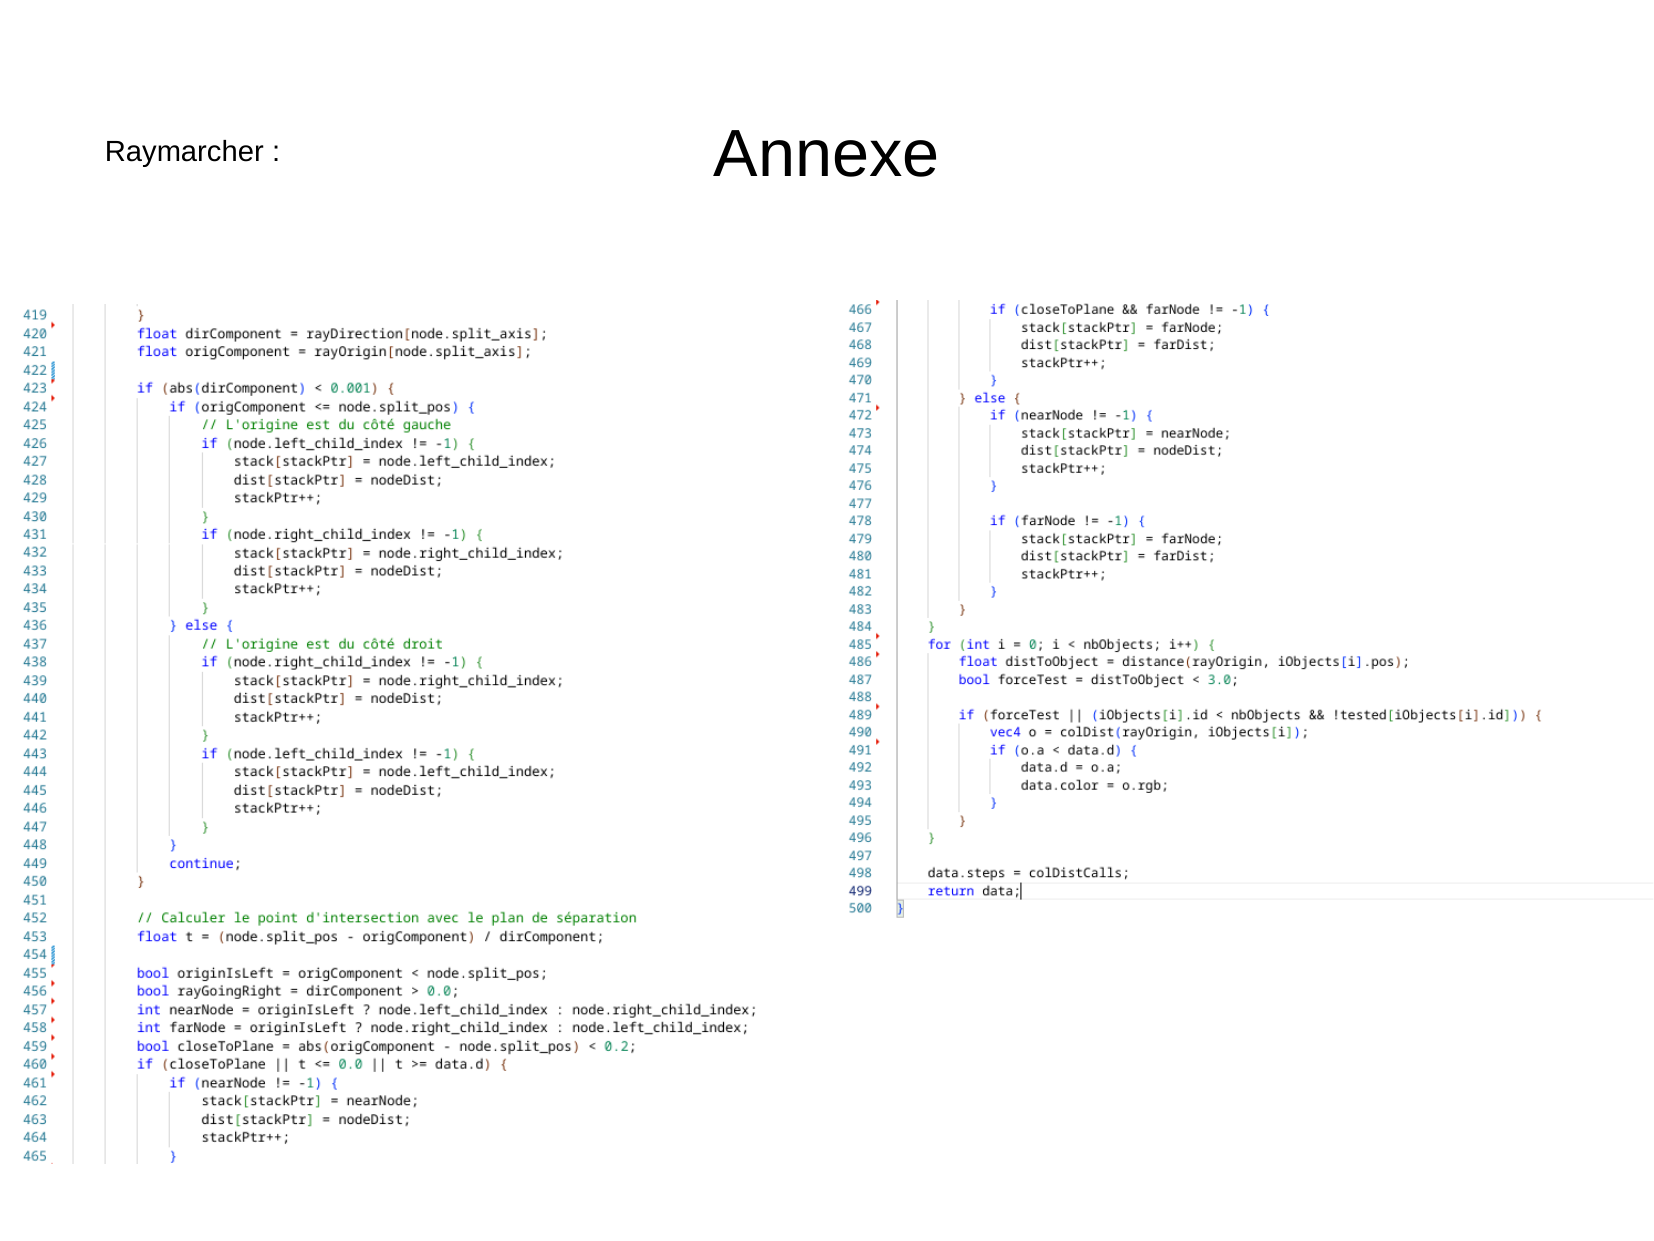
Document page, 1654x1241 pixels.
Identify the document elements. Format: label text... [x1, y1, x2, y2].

picture [15, 300, 1654, 1164]
text_box Raymarcher : [90, 127, 305, 176]
title Annexe [82, 49, 1571, 257]
